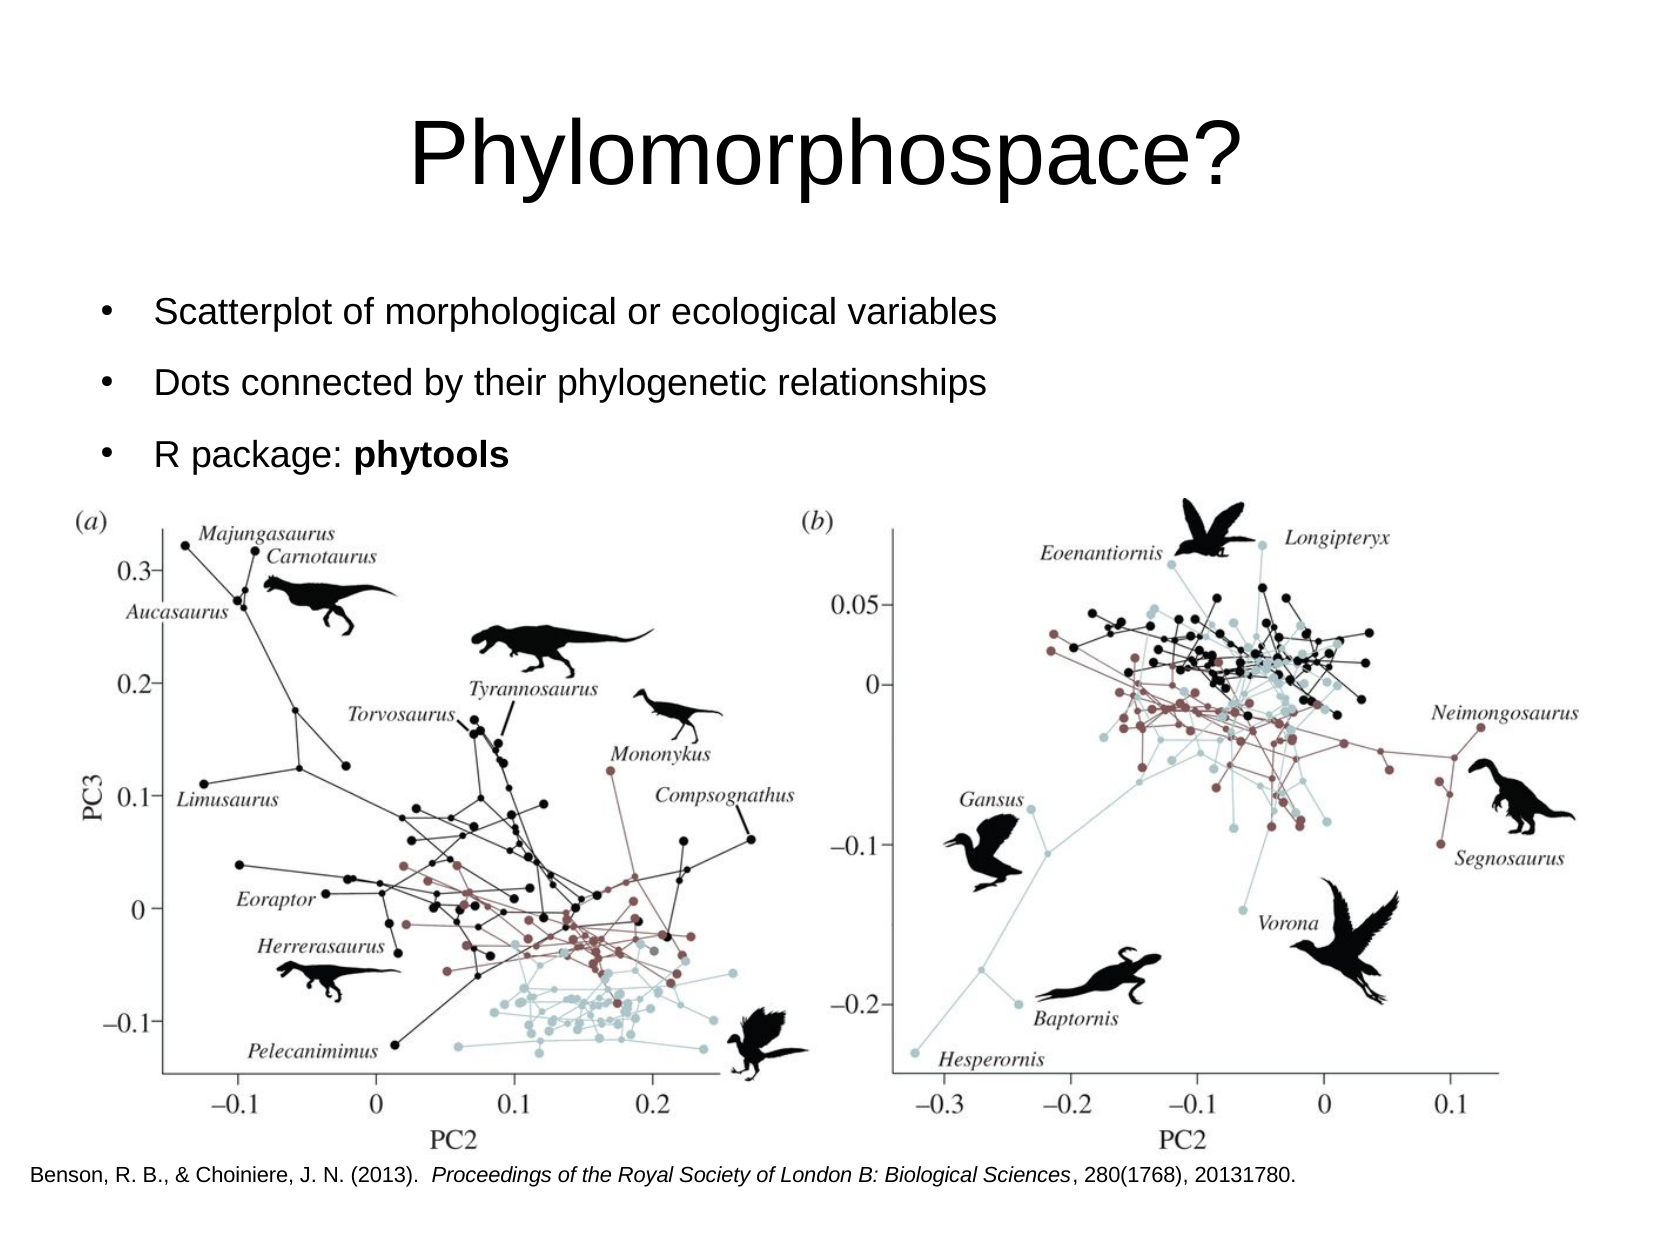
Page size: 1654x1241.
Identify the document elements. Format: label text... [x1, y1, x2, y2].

picture [75, 498, 1579, 1155]
text_box Benson, R. B., & Choiniere, J. N. (2013). Proceedings of the Royal Society of London B: Biological Sciences, 280(1768), 20131780. [15, 1155, 1639, 1241]
title Phylomorphospace? [82, 49, 1571, 257]
list Scatterplot of morphological or ecological variables Dots connected by their phylogenetic relationships R package: phytools [82, 290, 1571, 498]
